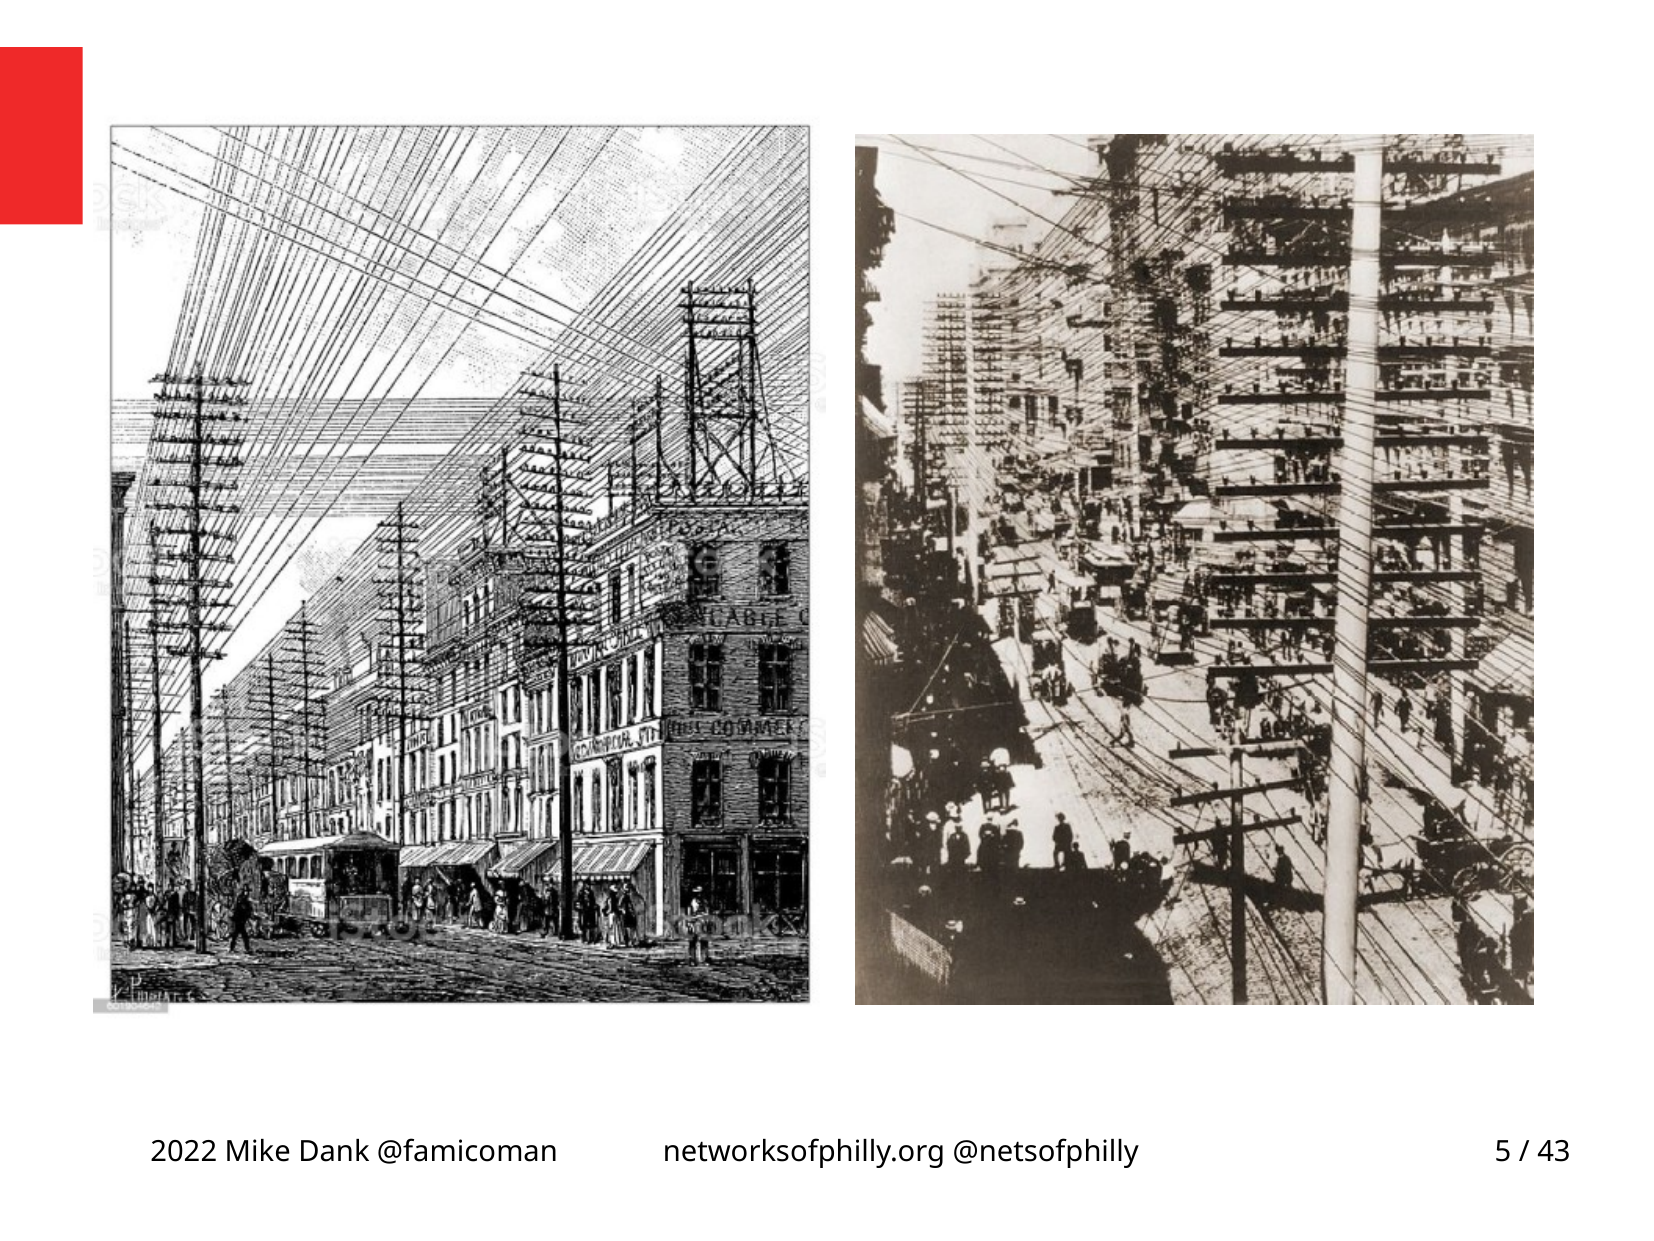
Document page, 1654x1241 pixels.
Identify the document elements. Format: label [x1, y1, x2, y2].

picture [855, 134, 1534, 1006]
picture [93, 104, 826, 1025]
